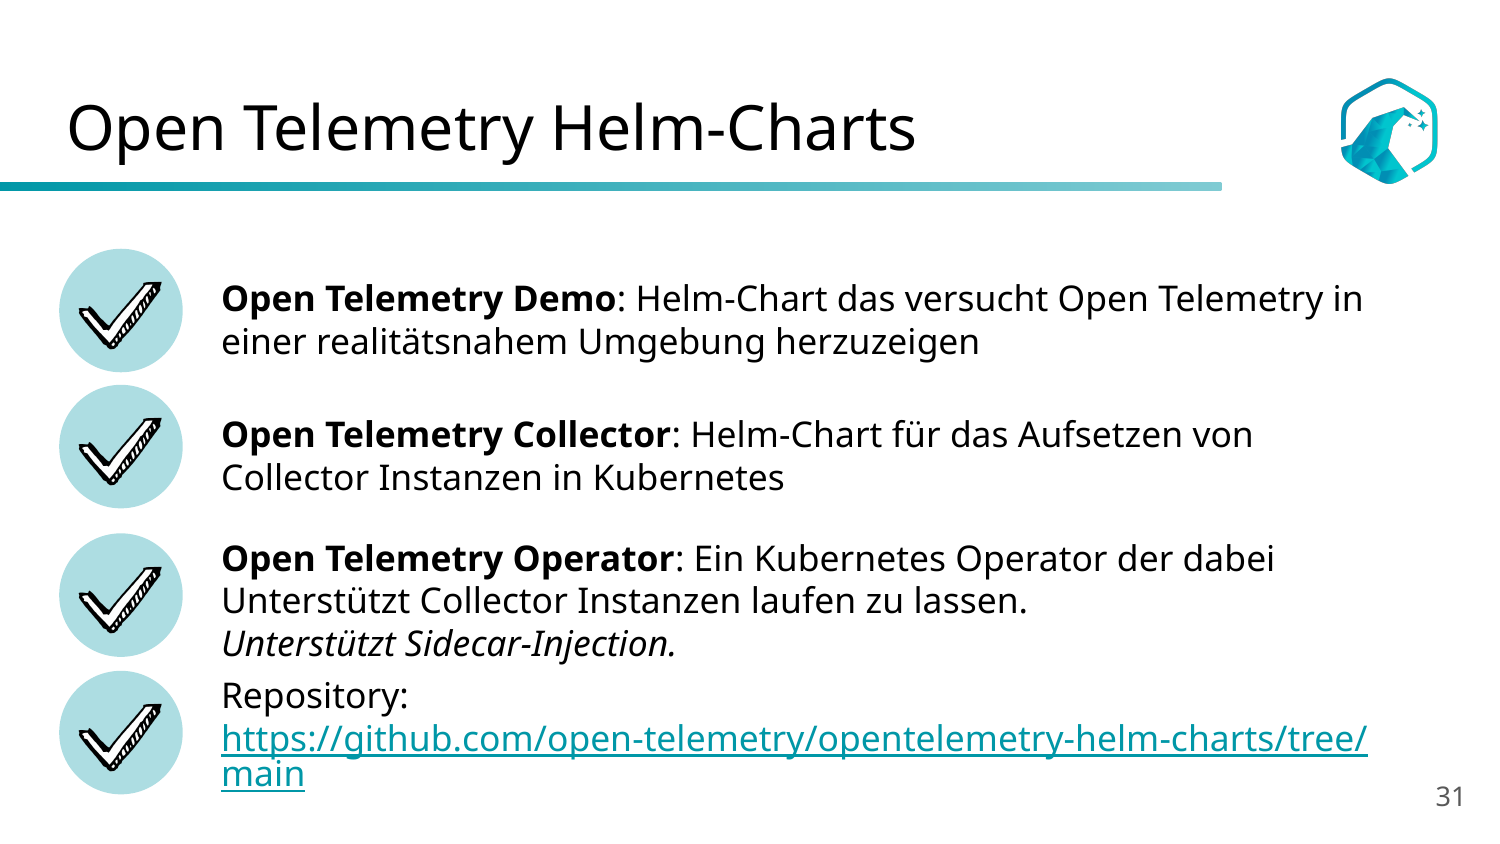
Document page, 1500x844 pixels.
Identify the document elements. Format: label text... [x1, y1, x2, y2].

picture [77, 566, 165, 635]
text_box Open Telemetry Demo: Helm-Chart das versucht Open Telemetry in einer realitätsnahem Umgebung herzuzeigen [206, 261, 1466, 377]
text_box Open Telemetry Collector: Helm-Chart für das Aufsetzen von Collector Instanzen in Kubernetes [206, 397, 1500, 513]
picture [77, 281, 165, 351]
picture [77, 417, 165, 487]
text_box [59, 533, 183, 657]
text_box Open Telemetry Operator: Ein Kubernetes Operator der dabei Unterstützt Collector Instanzen laufen zu lassen. Unterstützt Sidecar-Injection. [206, 520, 1394, 658]
picture [77, 703, 165, 773]
text_box Repository: https://github.com/open-telemetry/opentelemetry-helm-charts/tree/main [206, 658, 1394, 780]
text_box [59, 670, 183, 795]
slide_number <number> [1391, 764, 1482, 829]
title Open Telemetry Helm-Charts [51, 72, 1449, 167]
text_box [59, 384, 183, 509]
text_box [59, 248, 183, 373]
picture [1330, 167, 1449, 188]
